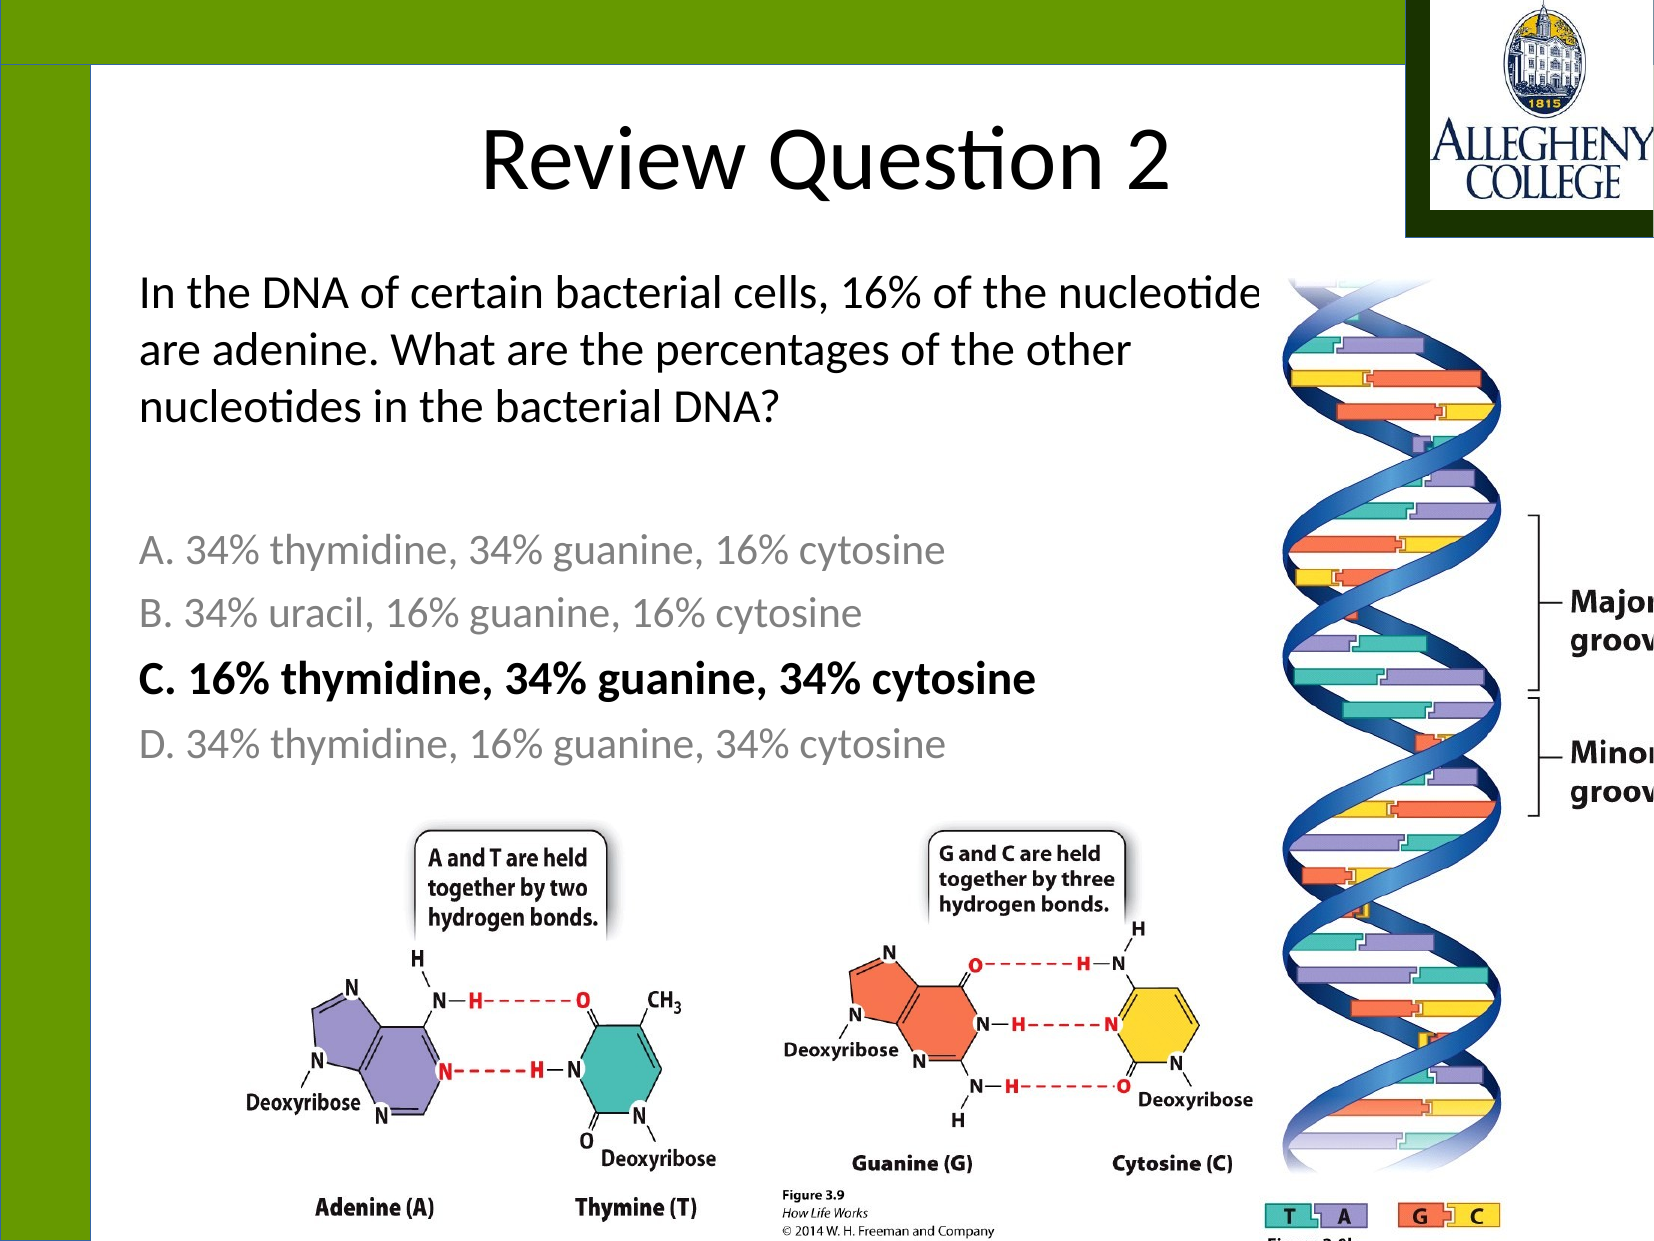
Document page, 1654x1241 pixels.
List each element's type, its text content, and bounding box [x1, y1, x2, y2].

picture [239, 814, 724, 1241]
picture [776, 270, 1654, 1241]
title Review Question 2 [91, 65, 1571, 257]
text_box [0, 0, 1654, 1241]
list In the DNA of certain bacterial cells, 16% of the nucleotides are adenine. What are the percentages of the other nucleotides in the bacterial DNA? A. 34% thymidine, 34% guanine, 16% cytosine B. 34% uracil, 16% guanine, 16% cytosine C. 16% thymidine, 34% guanine, 34% cytosine D. 34% thymidine, 16% guanine, 34% cytosine [124, 253, 1303, 780]
picture [1430, 0, 1654, 210]
